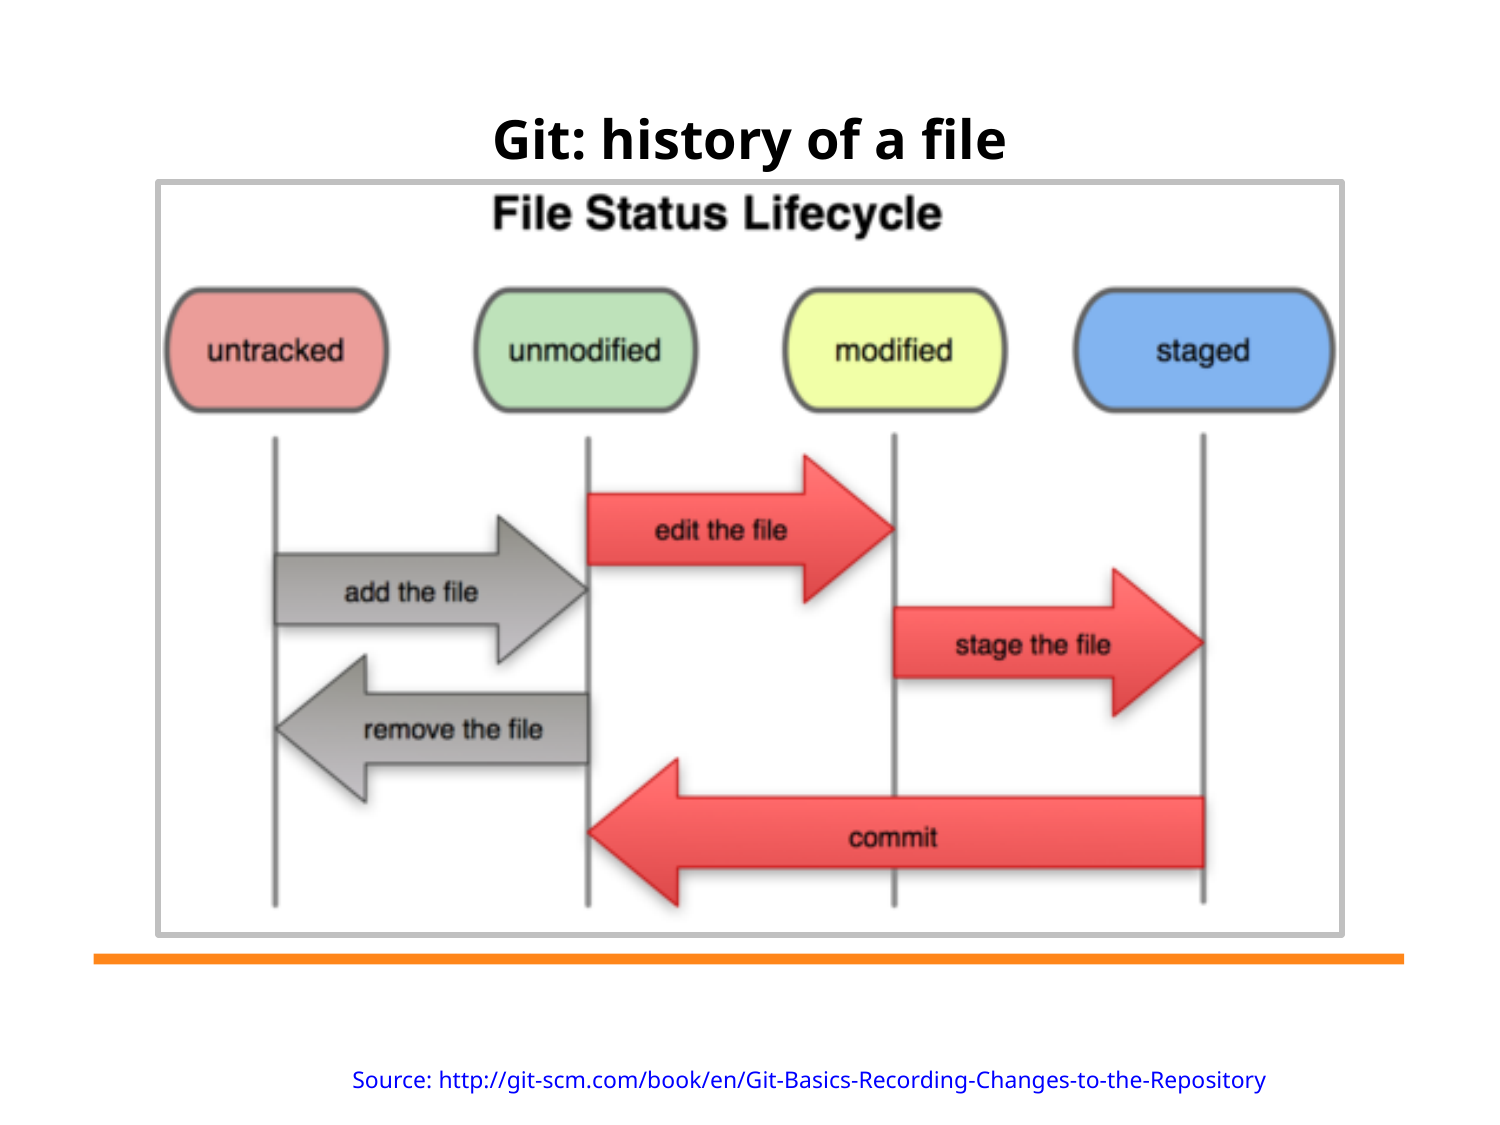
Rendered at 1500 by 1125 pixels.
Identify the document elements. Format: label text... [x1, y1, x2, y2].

title Git: history of a file [75, 44, 1426, 233]
text_box Source: http://git-scm.com/book/en/Git-Basics-Recording-Changes-to-the-Repository [337, 1056, 1163, 1098]
picture [0, 0, 1500, 1125]
